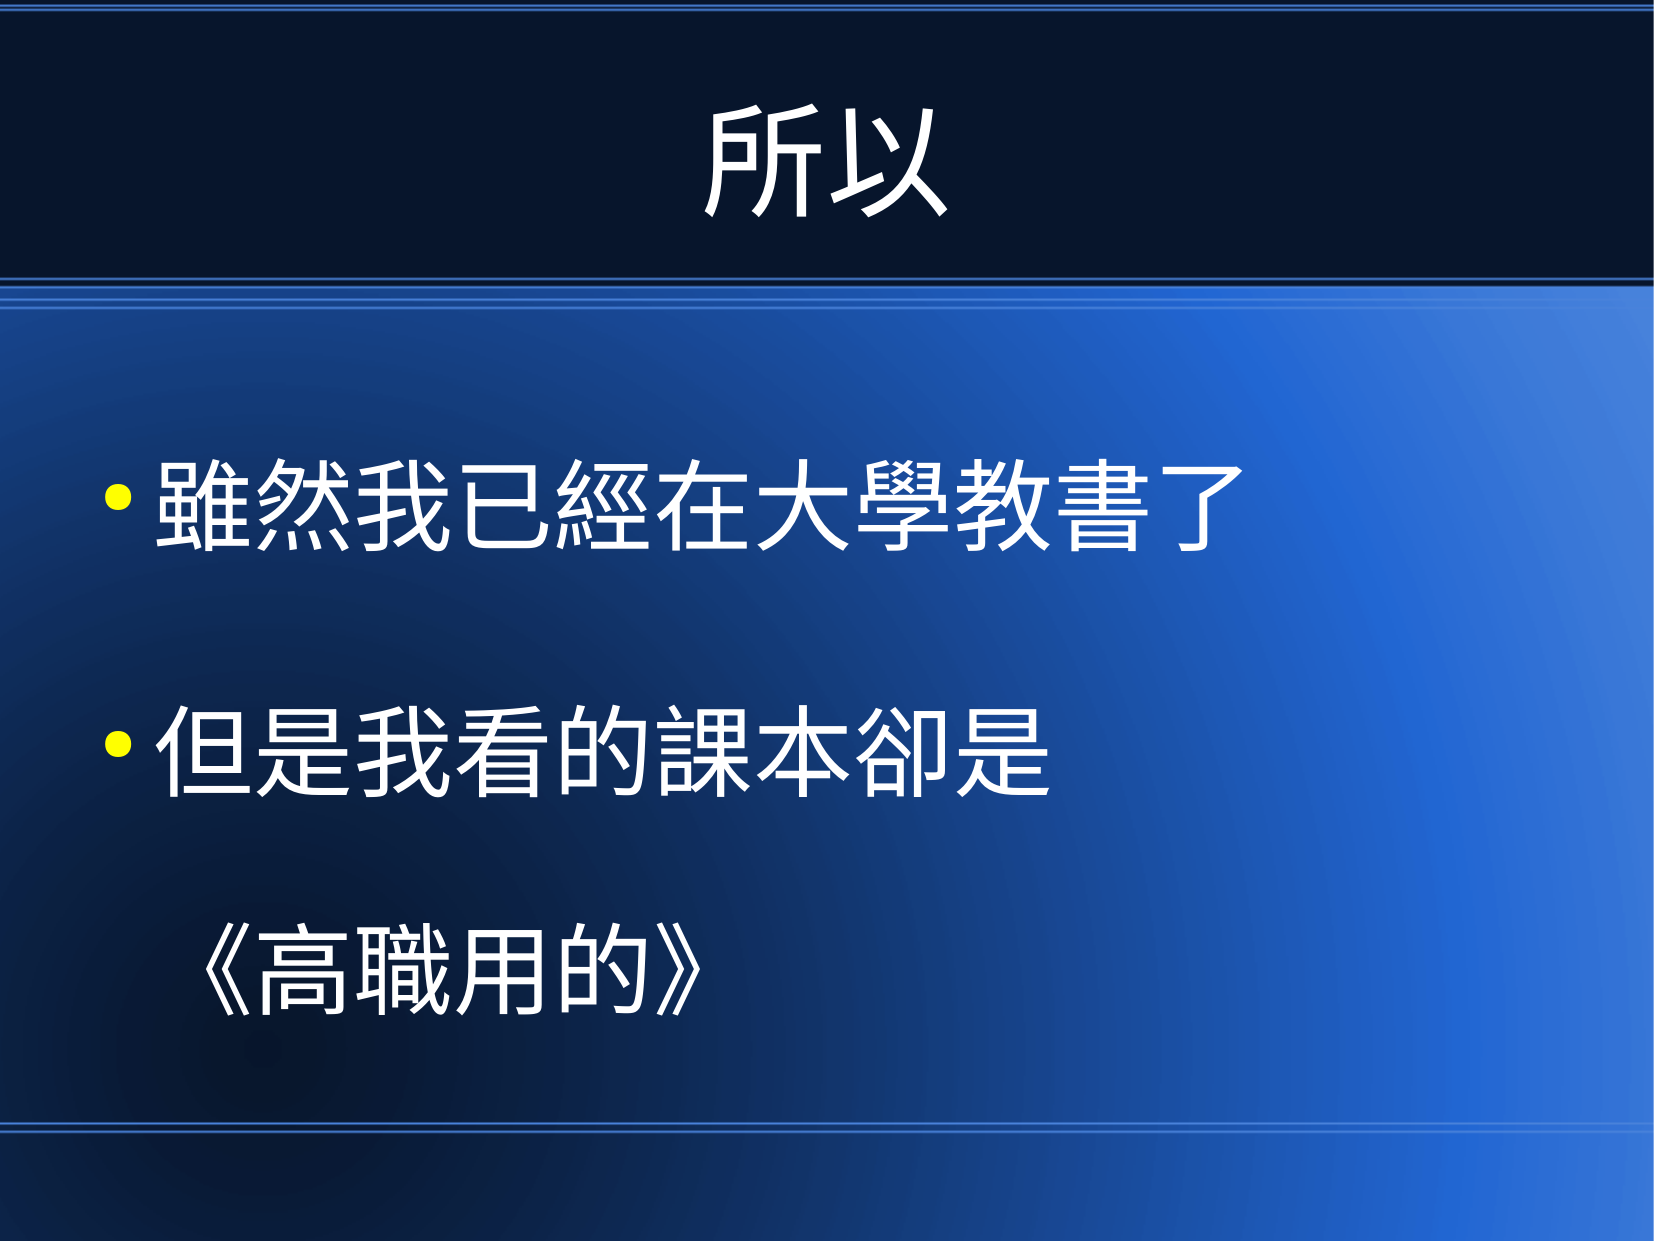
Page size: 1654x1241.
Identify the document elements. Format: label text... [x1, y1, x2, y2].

picture [0, 0, 1654, 1241]
title 所以 [82, 49, 1571, 257]
list 雖然我已經在大學教書了 但是我看的課本卻是 《高職用的》 [82, 355, 1571, 1241]
